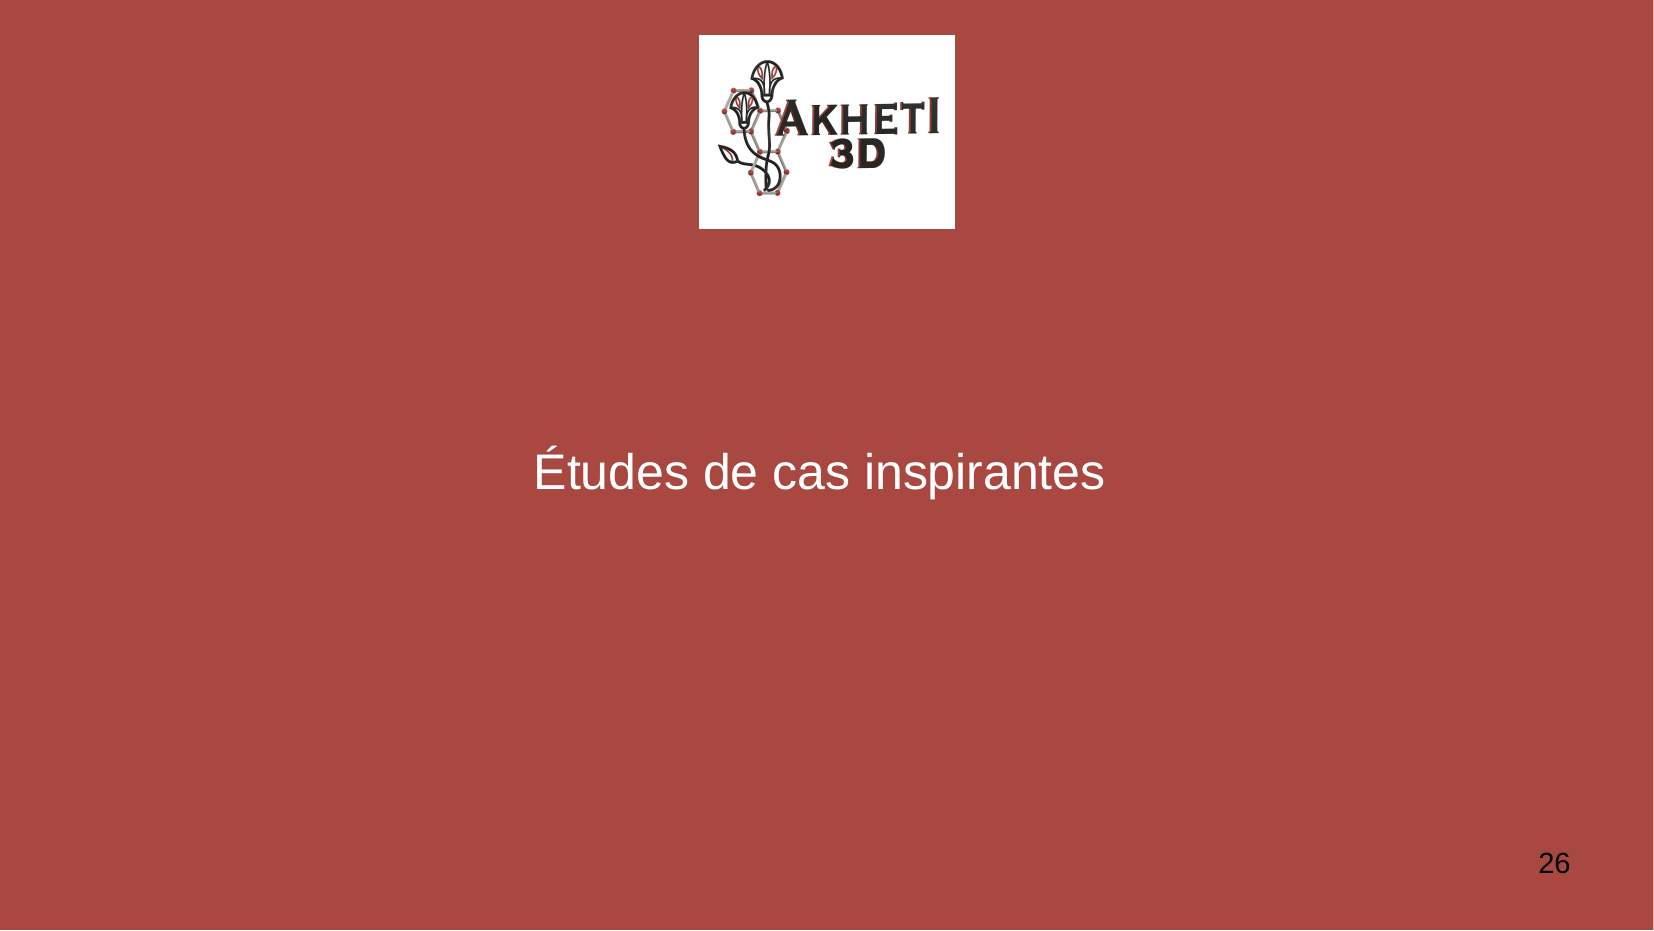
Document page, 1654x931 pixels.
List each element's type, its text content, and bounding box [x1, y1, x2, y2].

text_box Études de cas inspirantes [511, 436, 1143, 508]
picture [699, 35, 955, 229]
